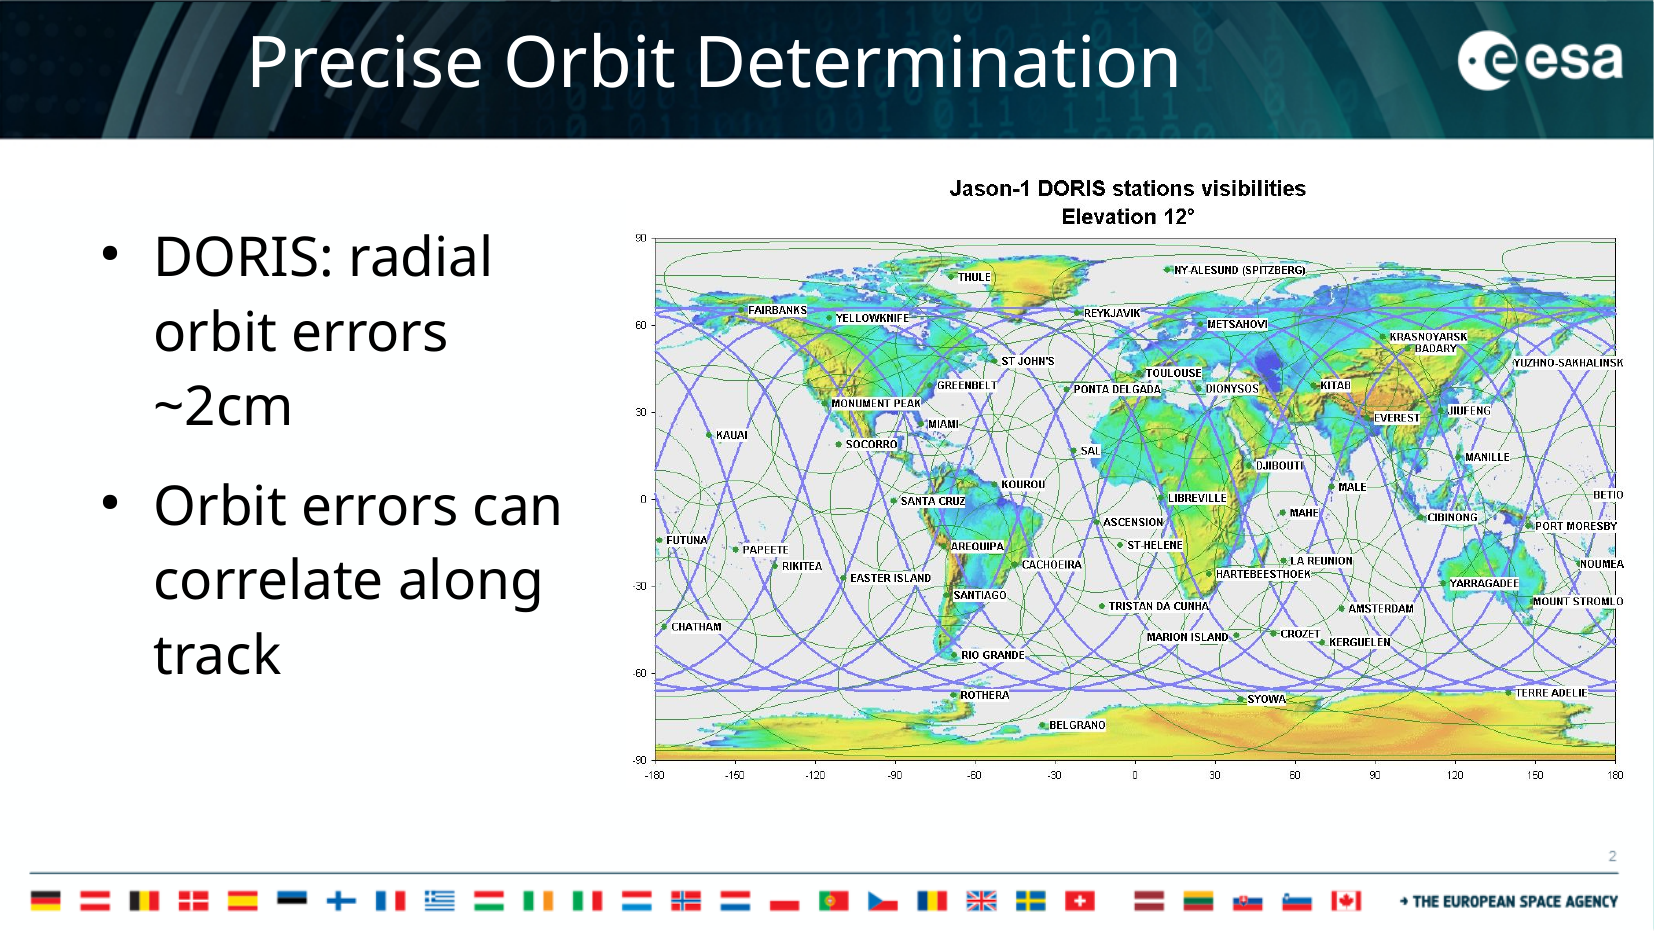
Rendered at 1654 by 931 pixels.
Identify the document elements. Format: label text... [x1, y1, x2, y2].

title Precise Orbit Determination [29, 17, 1401, 102]
picture [0, 0, 1654, 931]
list DORIS: radial orbit errors ~2cm Orbit errors can correlate along track [82, 217, 601, 758]
